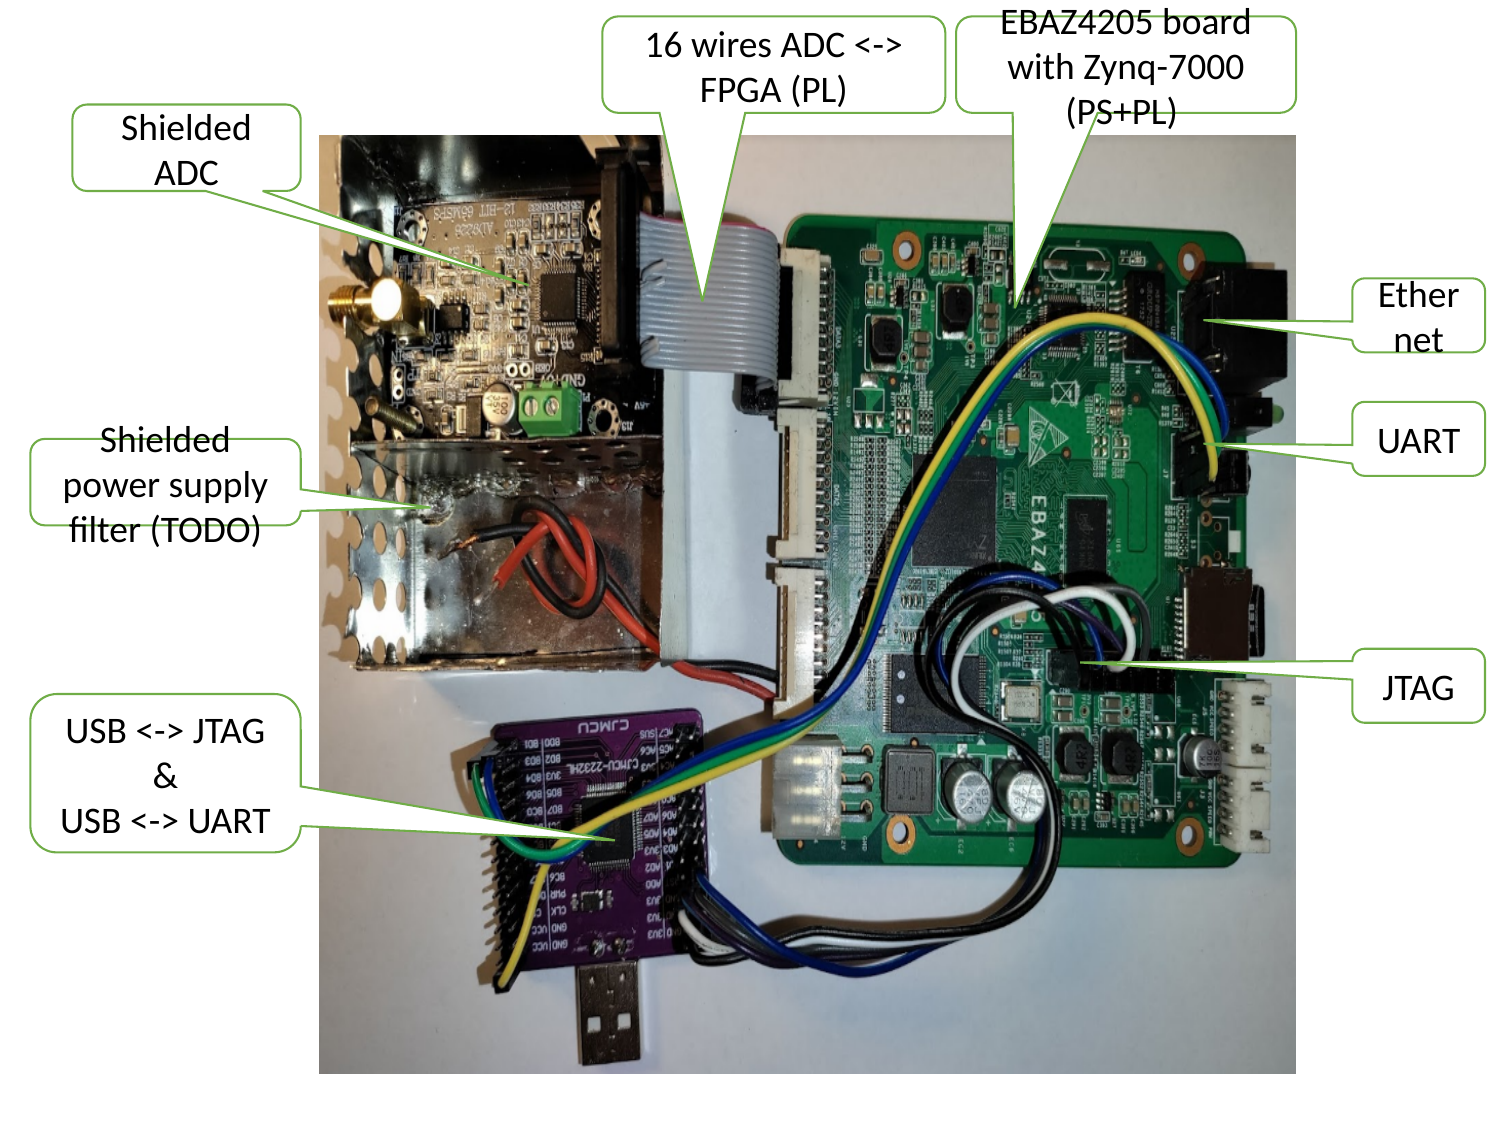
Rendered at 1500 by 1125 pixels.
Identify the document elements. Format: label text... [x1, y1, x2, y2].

text_box USB <-> JTAG & USB <-> UART [30, 694, 615, 853]
text_box Shielded ADC [72, 104, 529, 286]
text_box Shielded power supply filter (TODO) [30, 438, 431, 526]
picture [319, 135, 1296, 1074]
text_box 16 wires ADC <-> FPGA (PL) [602, 16, 946, 302]
text_box EBAZ4205 board with Zynq-7000 (PS+PL) [956, 16, 1297, 309]
text_box Ethernet [1203, 278, 1486, 353]
text_box UART [1203, 401, 1486, 476]
text_box JTAG [1080, 648, 1486, 723]
